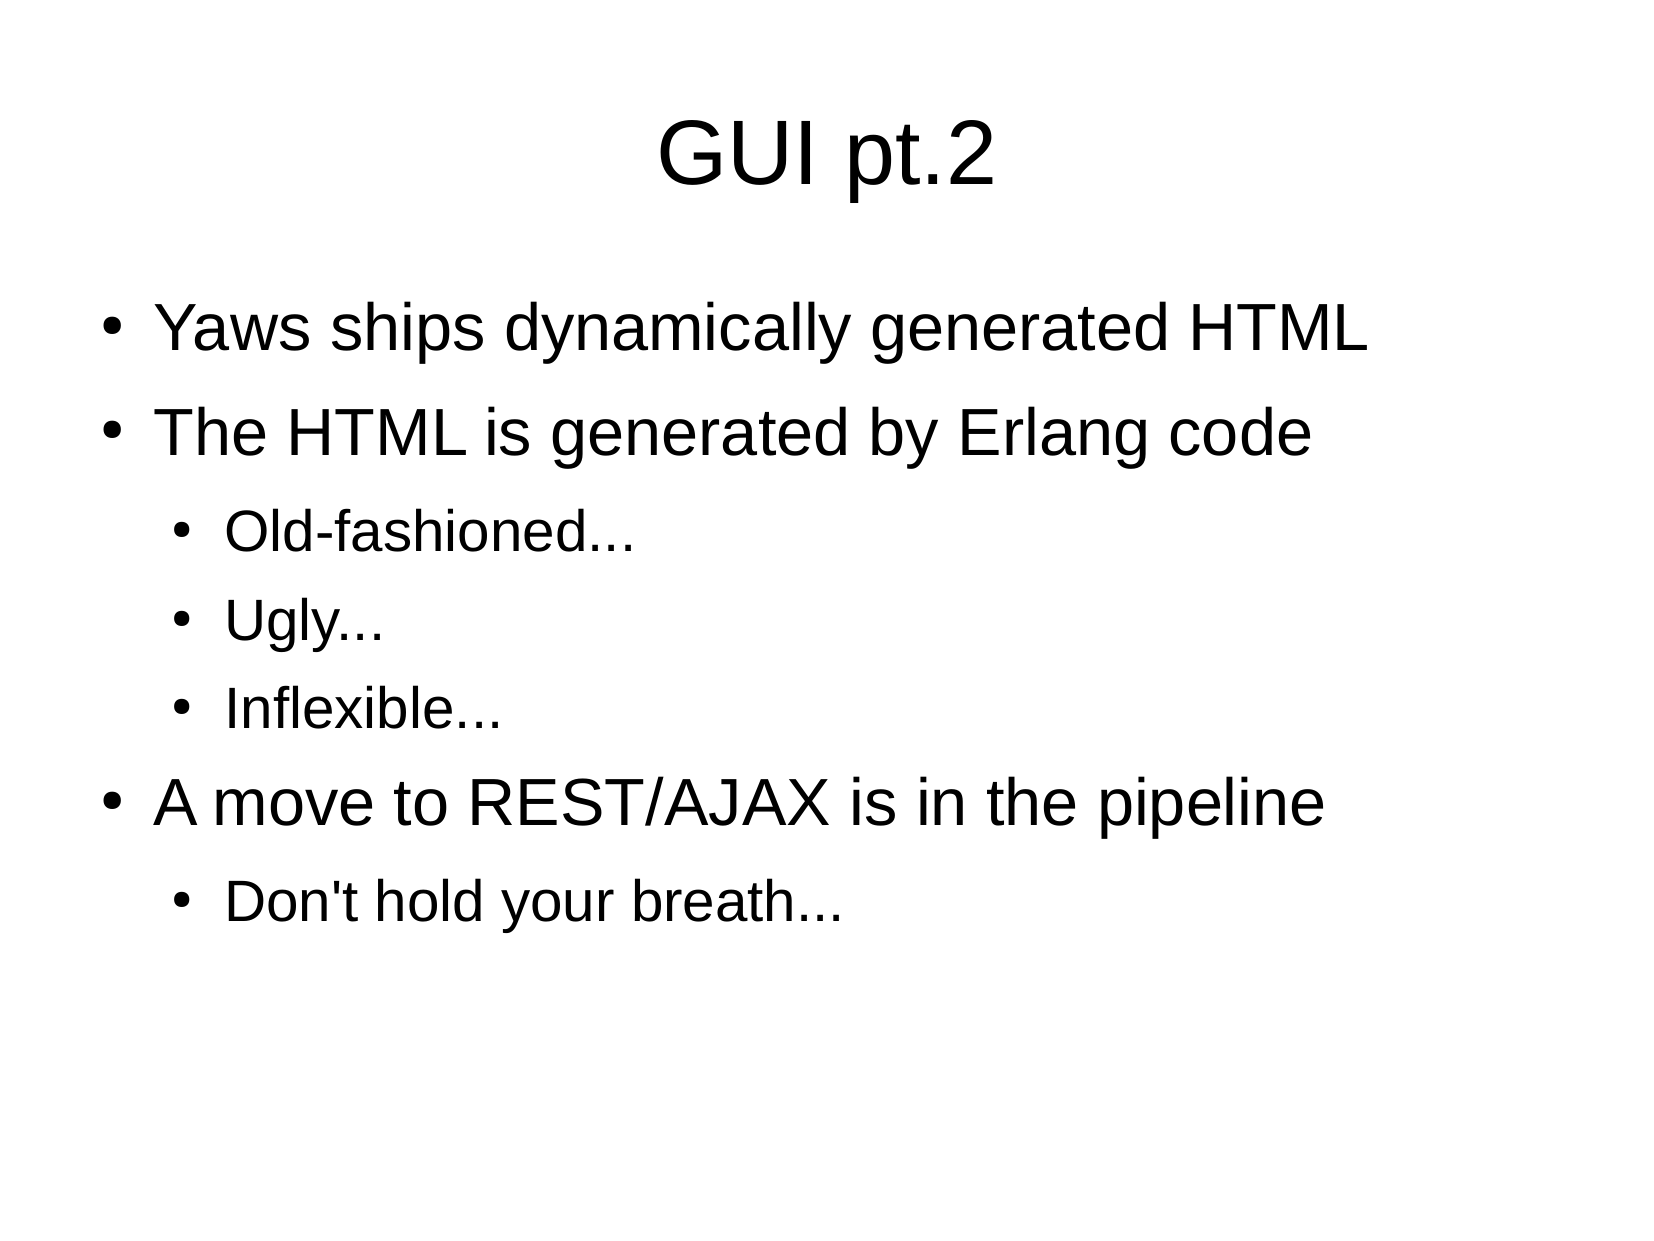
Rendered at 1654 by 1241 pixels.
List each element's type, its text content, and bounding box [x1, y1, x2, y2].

list Yaws ships dynamically generated HTML The HTML is generated by Erlang code Old-fashioned... Ugly... Inflexible... A move to REST/AJAX is in the pipeline Don't hold your breath... [82, 290, 1571, 1109]
title GUI pt.2 [82, 56, 1571, 250]
